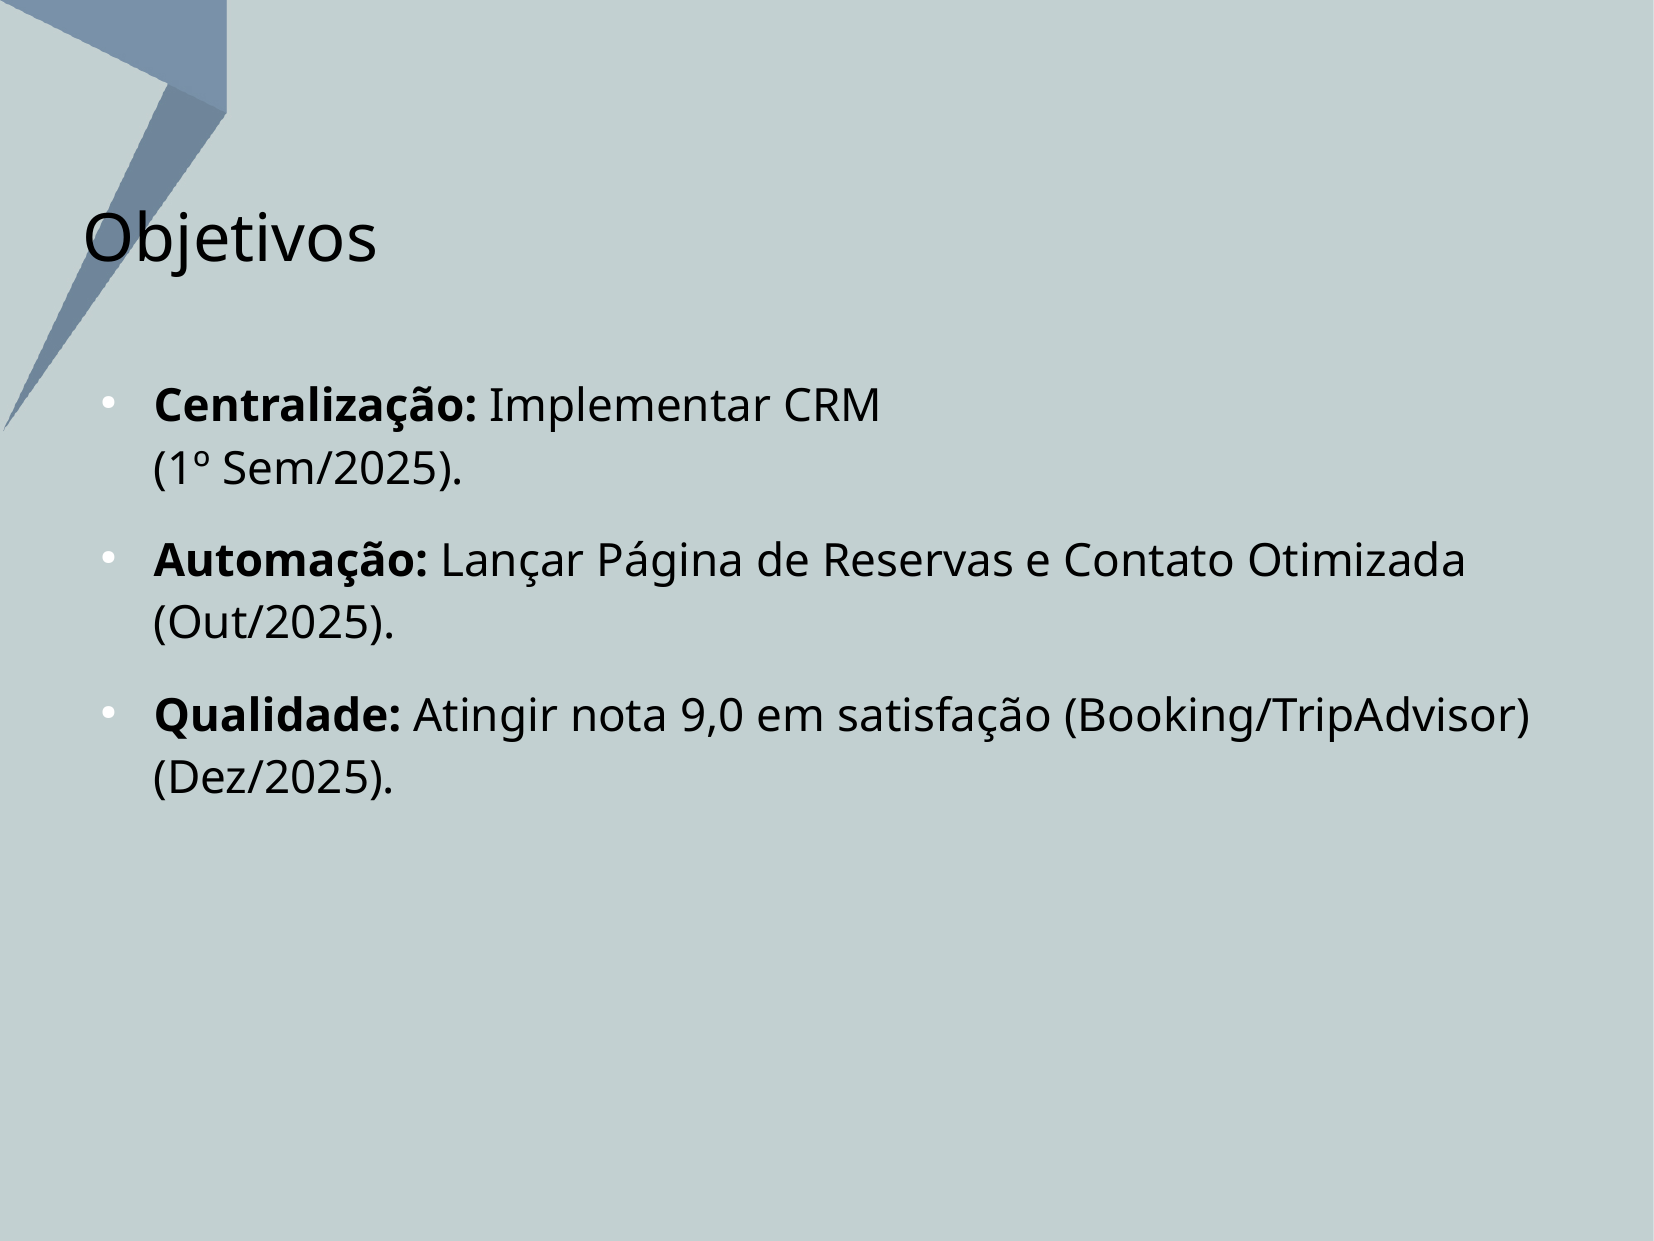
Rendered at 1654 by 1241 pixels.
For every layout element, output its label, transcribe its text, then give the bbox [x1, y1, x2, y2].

picture [0, 0, 1654, 1241]
title Objetivos [82, 132, 1571, 340]
list Centralização: Implementar CRM (1º Sem/2025). Automação: Lançar Página de Reservas e Contato Otimizada (Out/2025). Qualidade: Atingir nota 9,0 em satisfação (Booking/TripAdvisor) (Dez/2025). [82, 372, 1571, 808]
